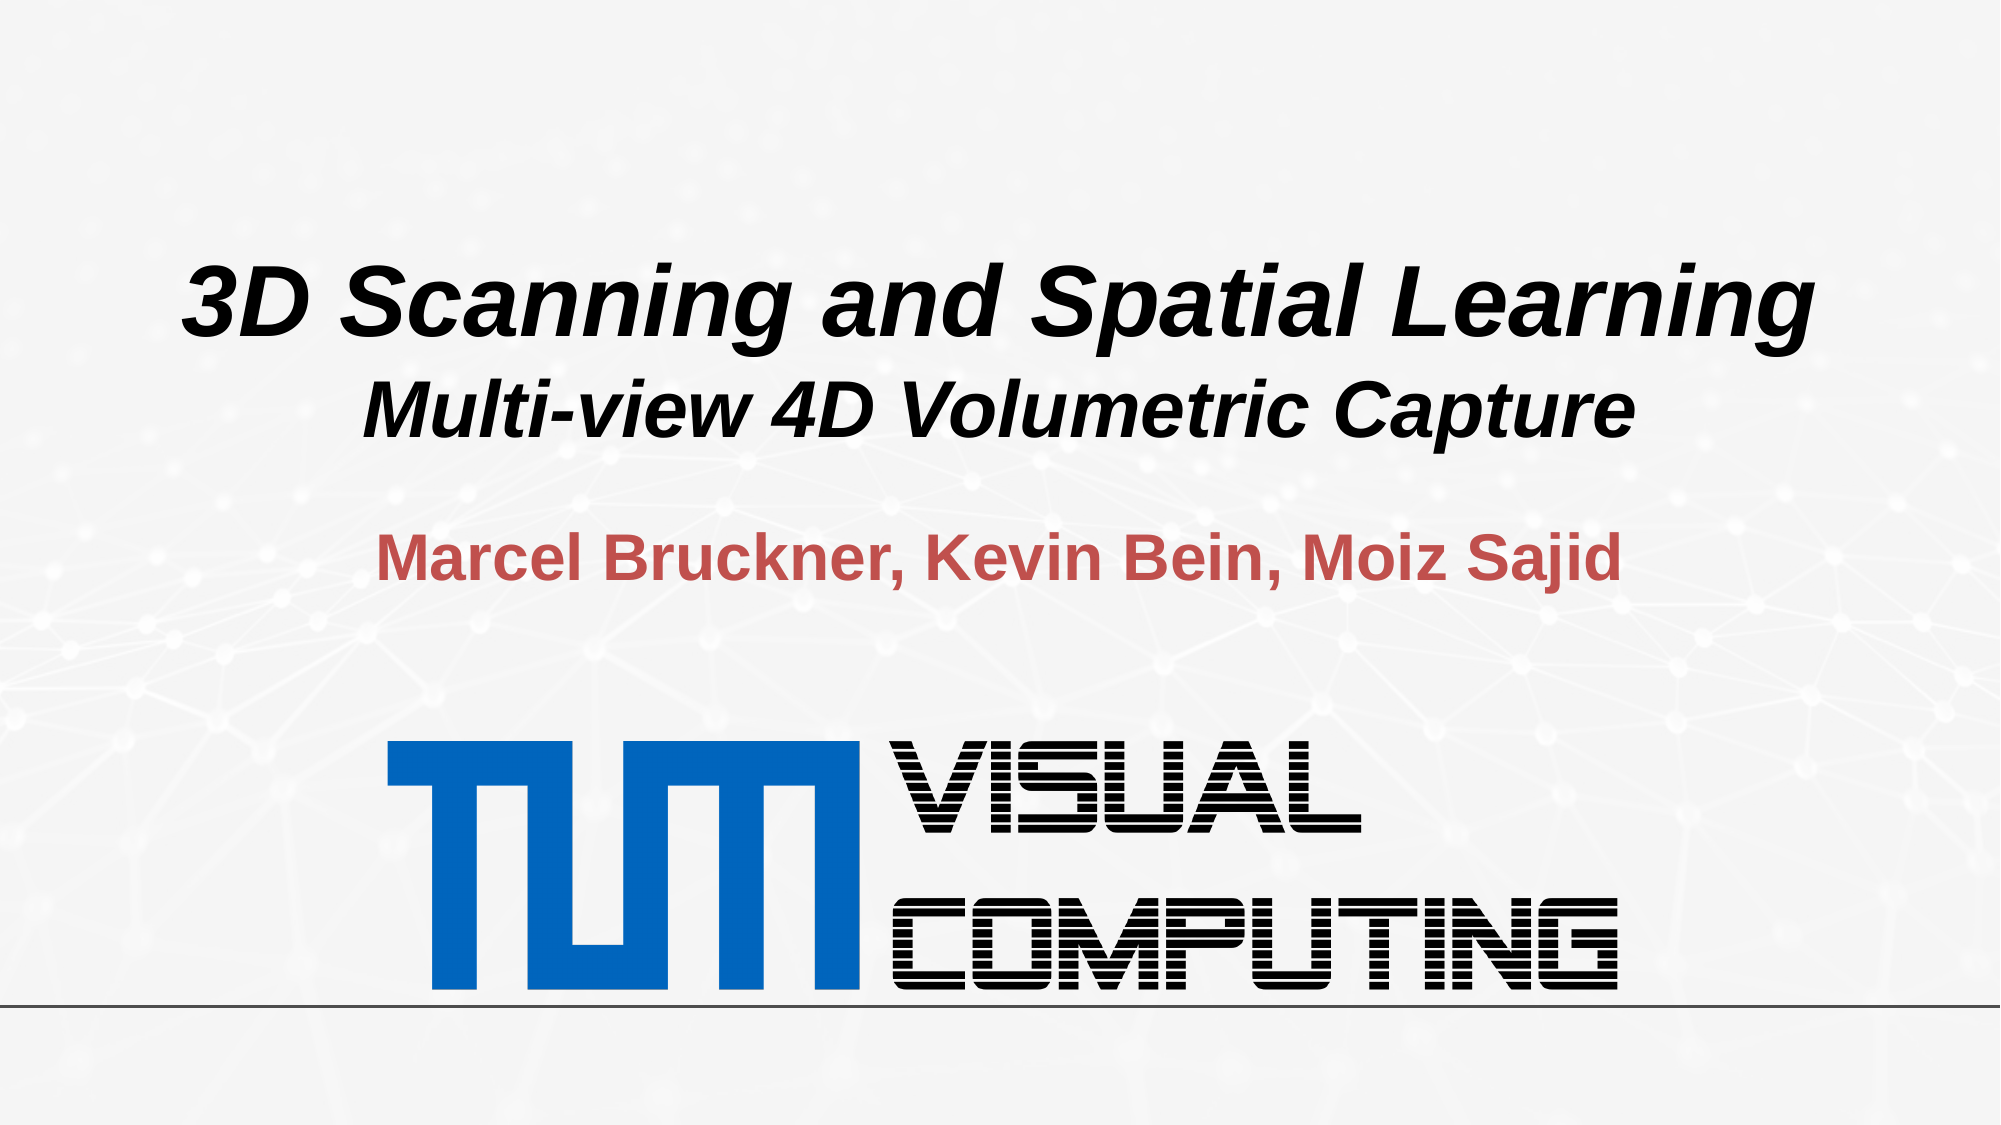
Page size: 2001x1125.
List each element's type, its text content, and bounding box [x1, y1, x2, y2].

picture [387, 735, 1624, 999]
title 3D Scanning and Spatial Learning Multi-view 4D Volumetric Capture [150, 214, 1850, 475]
list Marcel Bruckner, Kevin Bein, Moiz Sajid [300, 476, 1700, 632]
